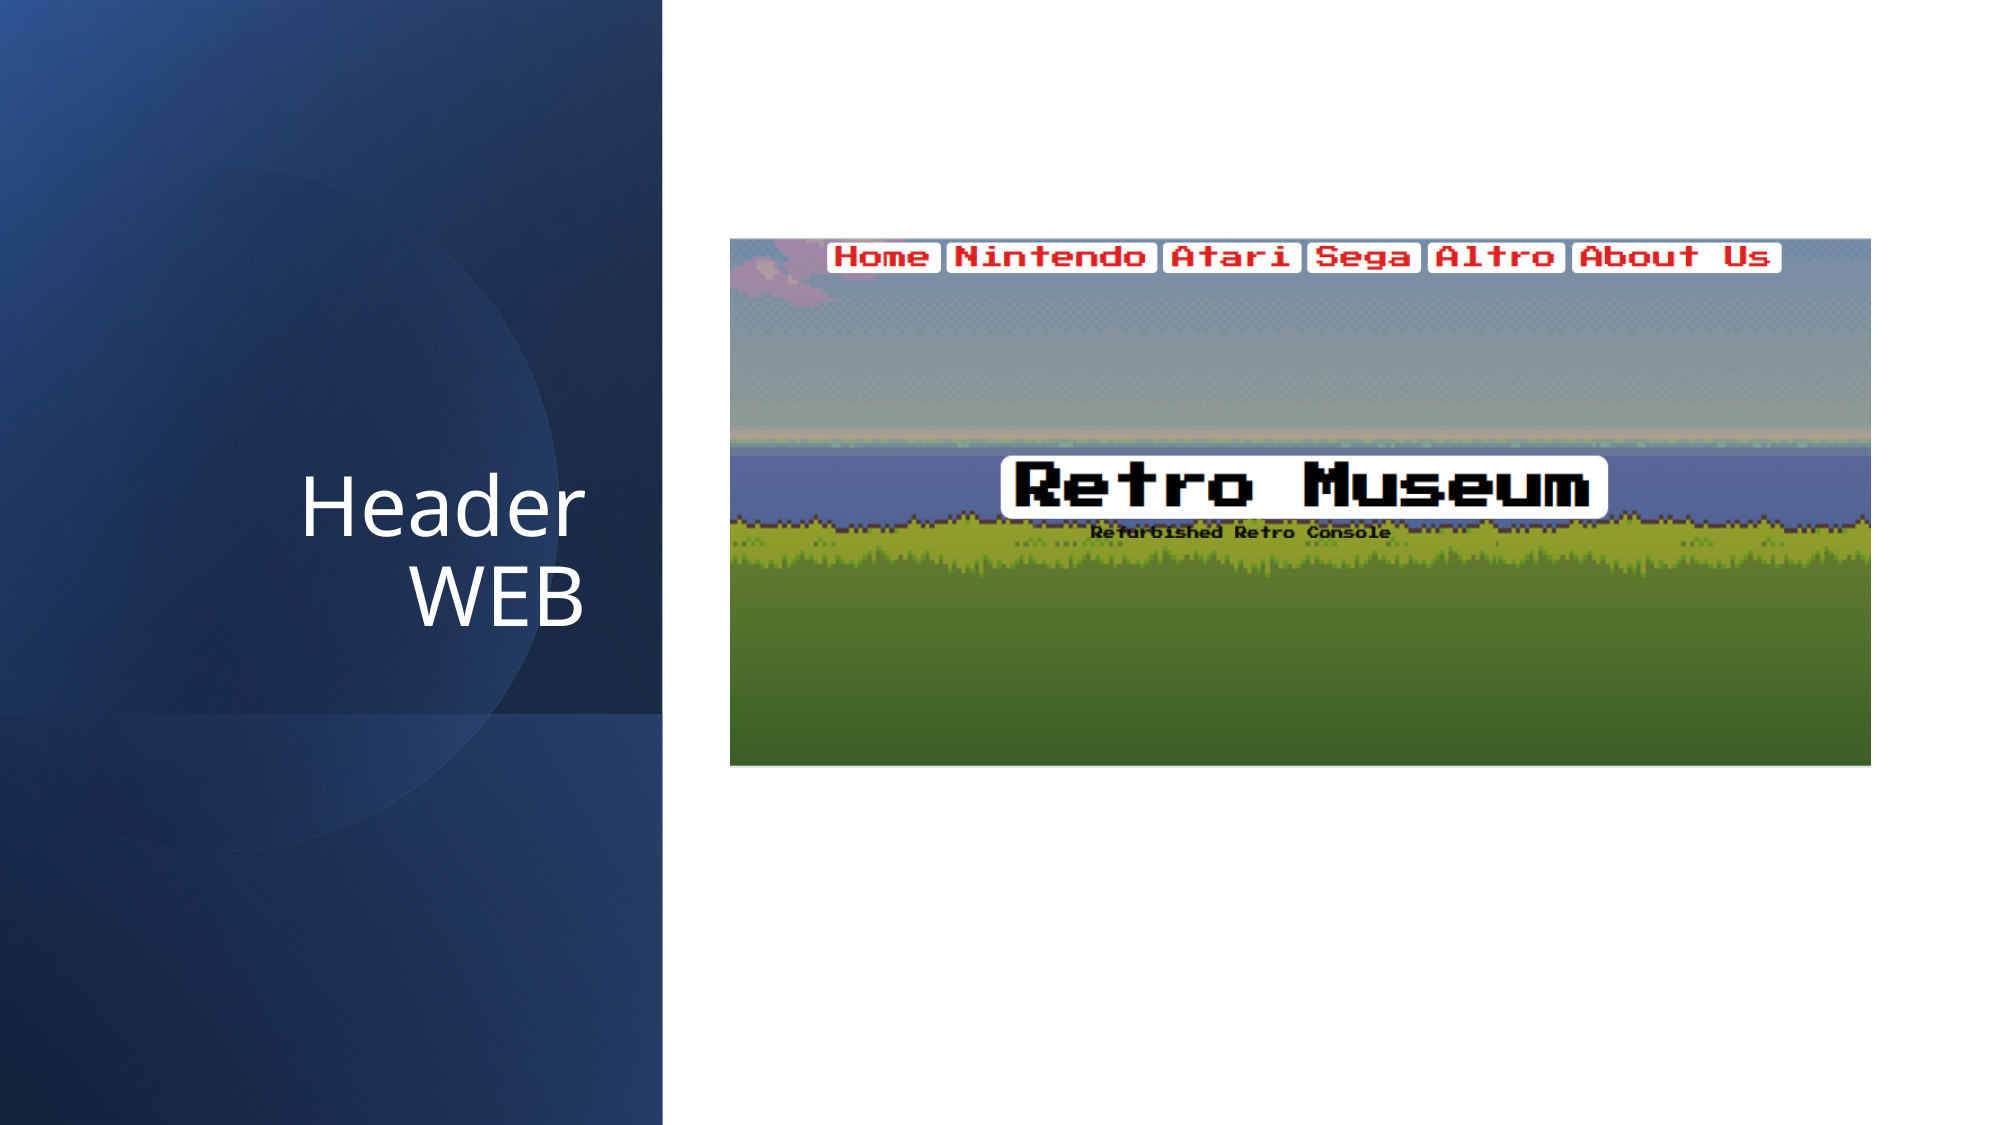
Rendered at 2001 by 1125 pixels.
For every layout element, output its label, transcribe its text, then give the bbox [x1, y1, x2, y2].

picture [730, 237, 1871, 768]
text_box [0, 0, 2000, 1125]
title Header WEB [76, 96, 602, 652]
